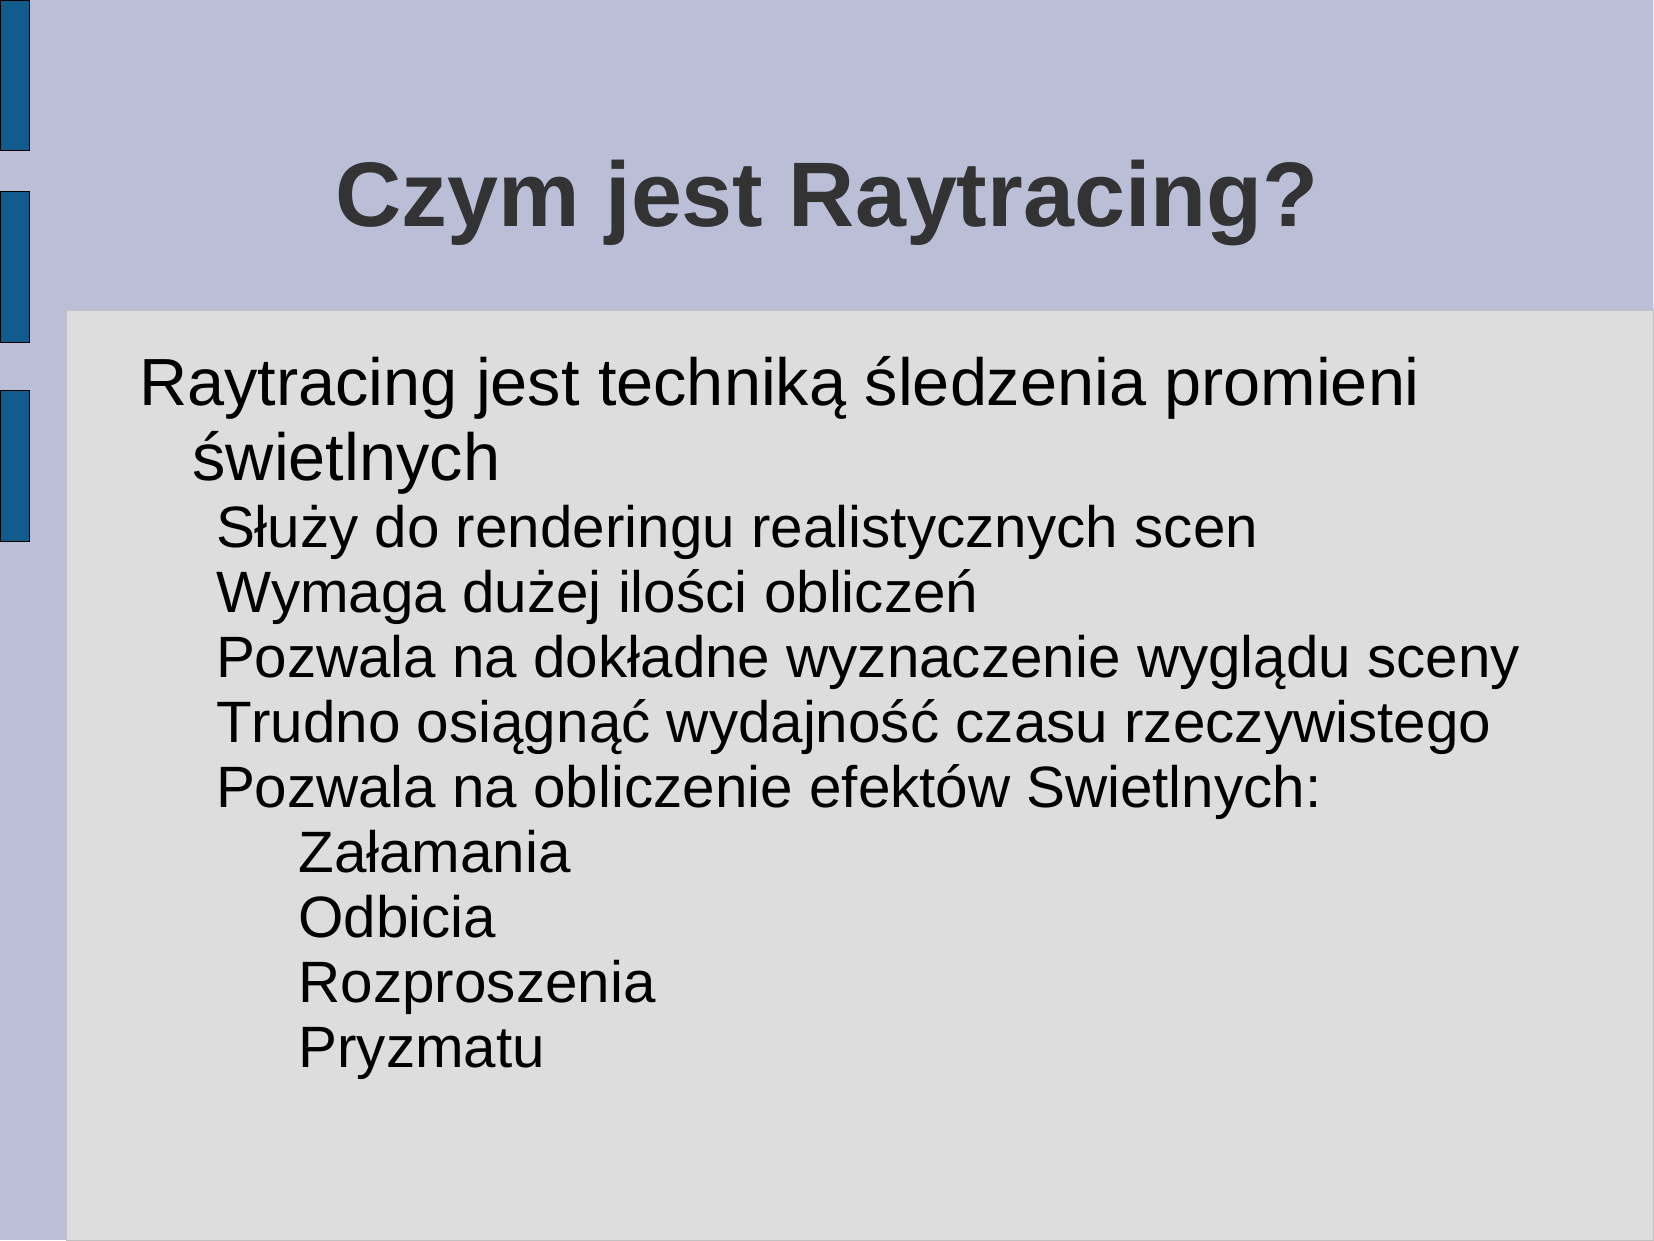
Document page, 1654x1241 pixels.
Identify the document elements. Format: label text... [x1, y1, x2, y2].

list Raytracing jest techniką śledzenia promieni świetlnych Służy do renderingu realistycznych scen Wymaga dużej ilości obliczeń Pozwala na dokładne wyznaczenie wyglądu sceny Trudno osiągnąć wydajność czasu rzeczywistego Pozwala na obliczenie efektów Swietlnych: Załamania Odbicia Rozproszenia Pryzmatu [121, 344, 1534, 1207]
title Czym jest Raytracing? [121, 91, 1534, 299]
